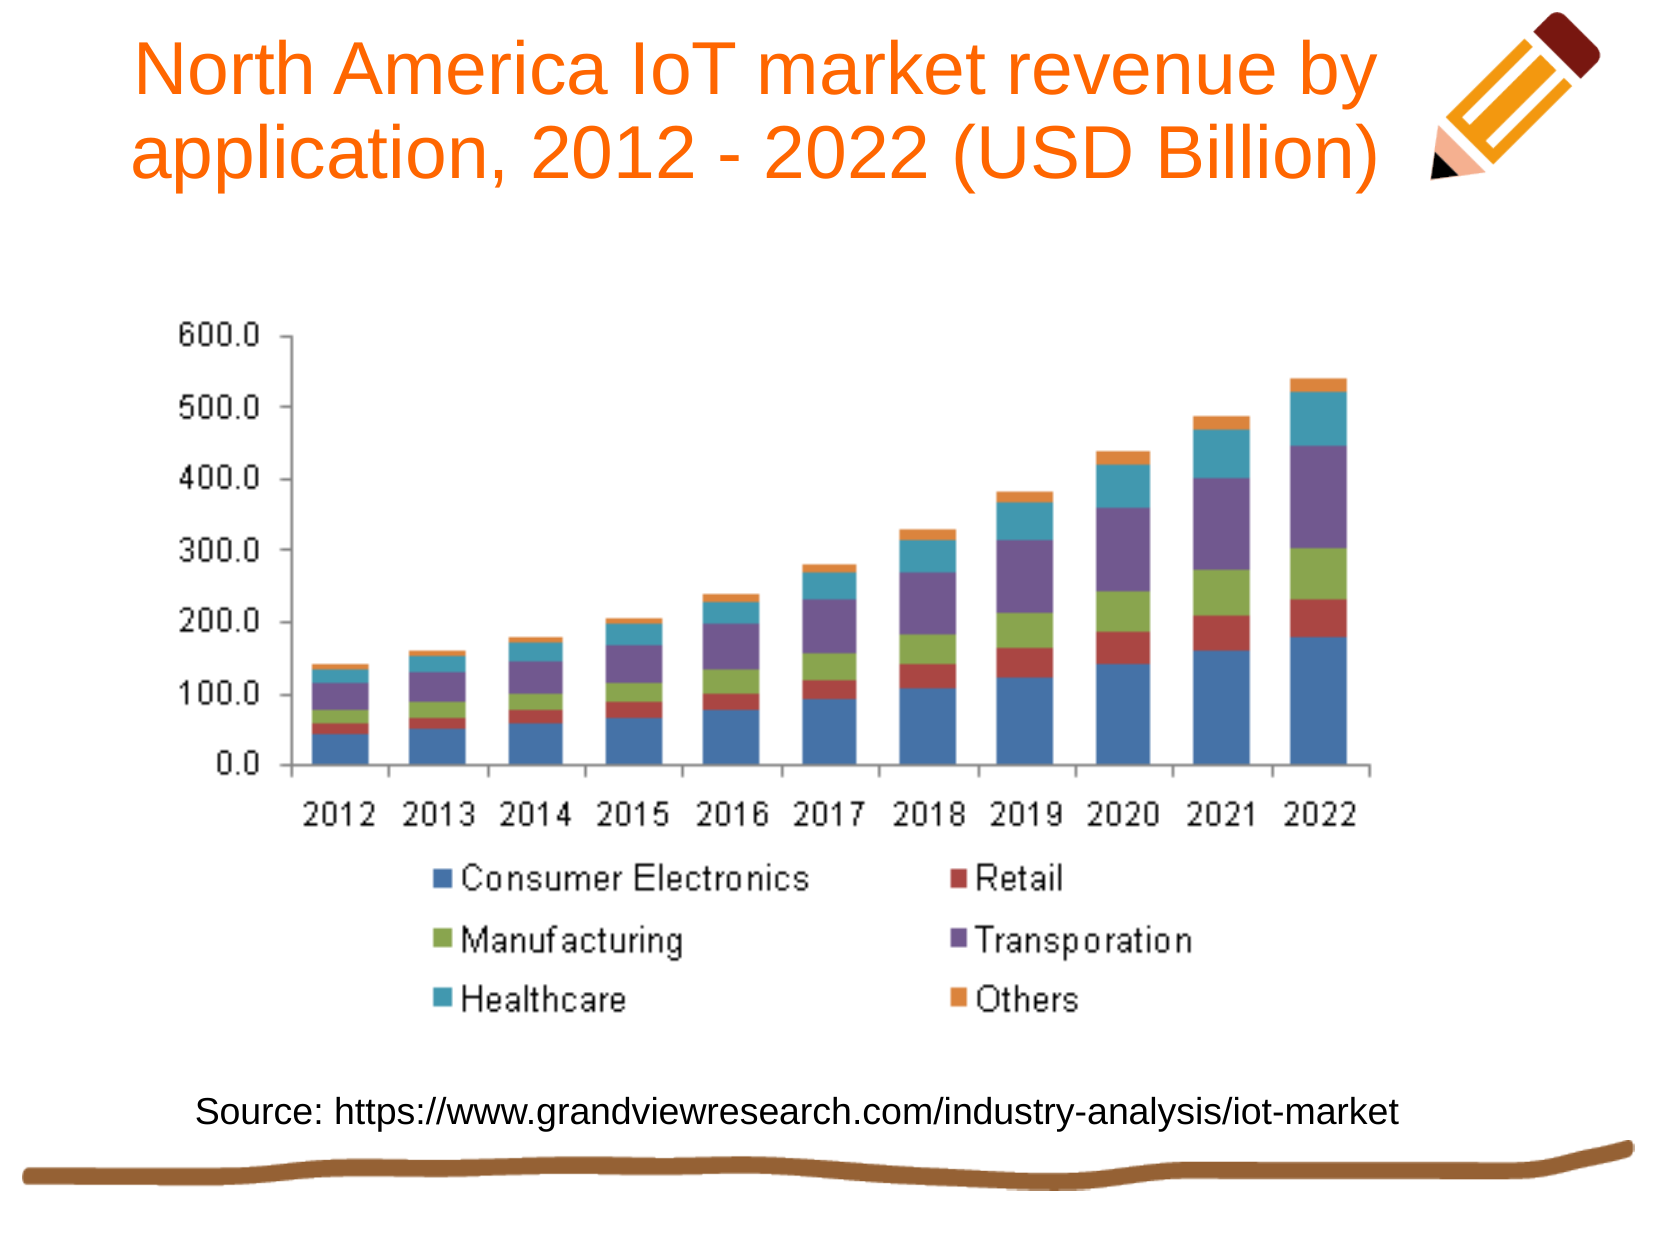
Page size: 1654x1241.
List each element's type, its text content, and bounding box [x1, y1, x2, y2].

picture [135, 293, 1415, 1081]
picture [1430, 12, 1601, 181]
picture [22, 1140, 1635, 1191]
text_box Source: https://www.grandviewresearch.com/industry-analysis/iot-market [180, 1083, 1415, 1141]
title North America IoT market revenue by application, 2012 - 2022 (USD Billion) [82, 26, 1430, 195]
